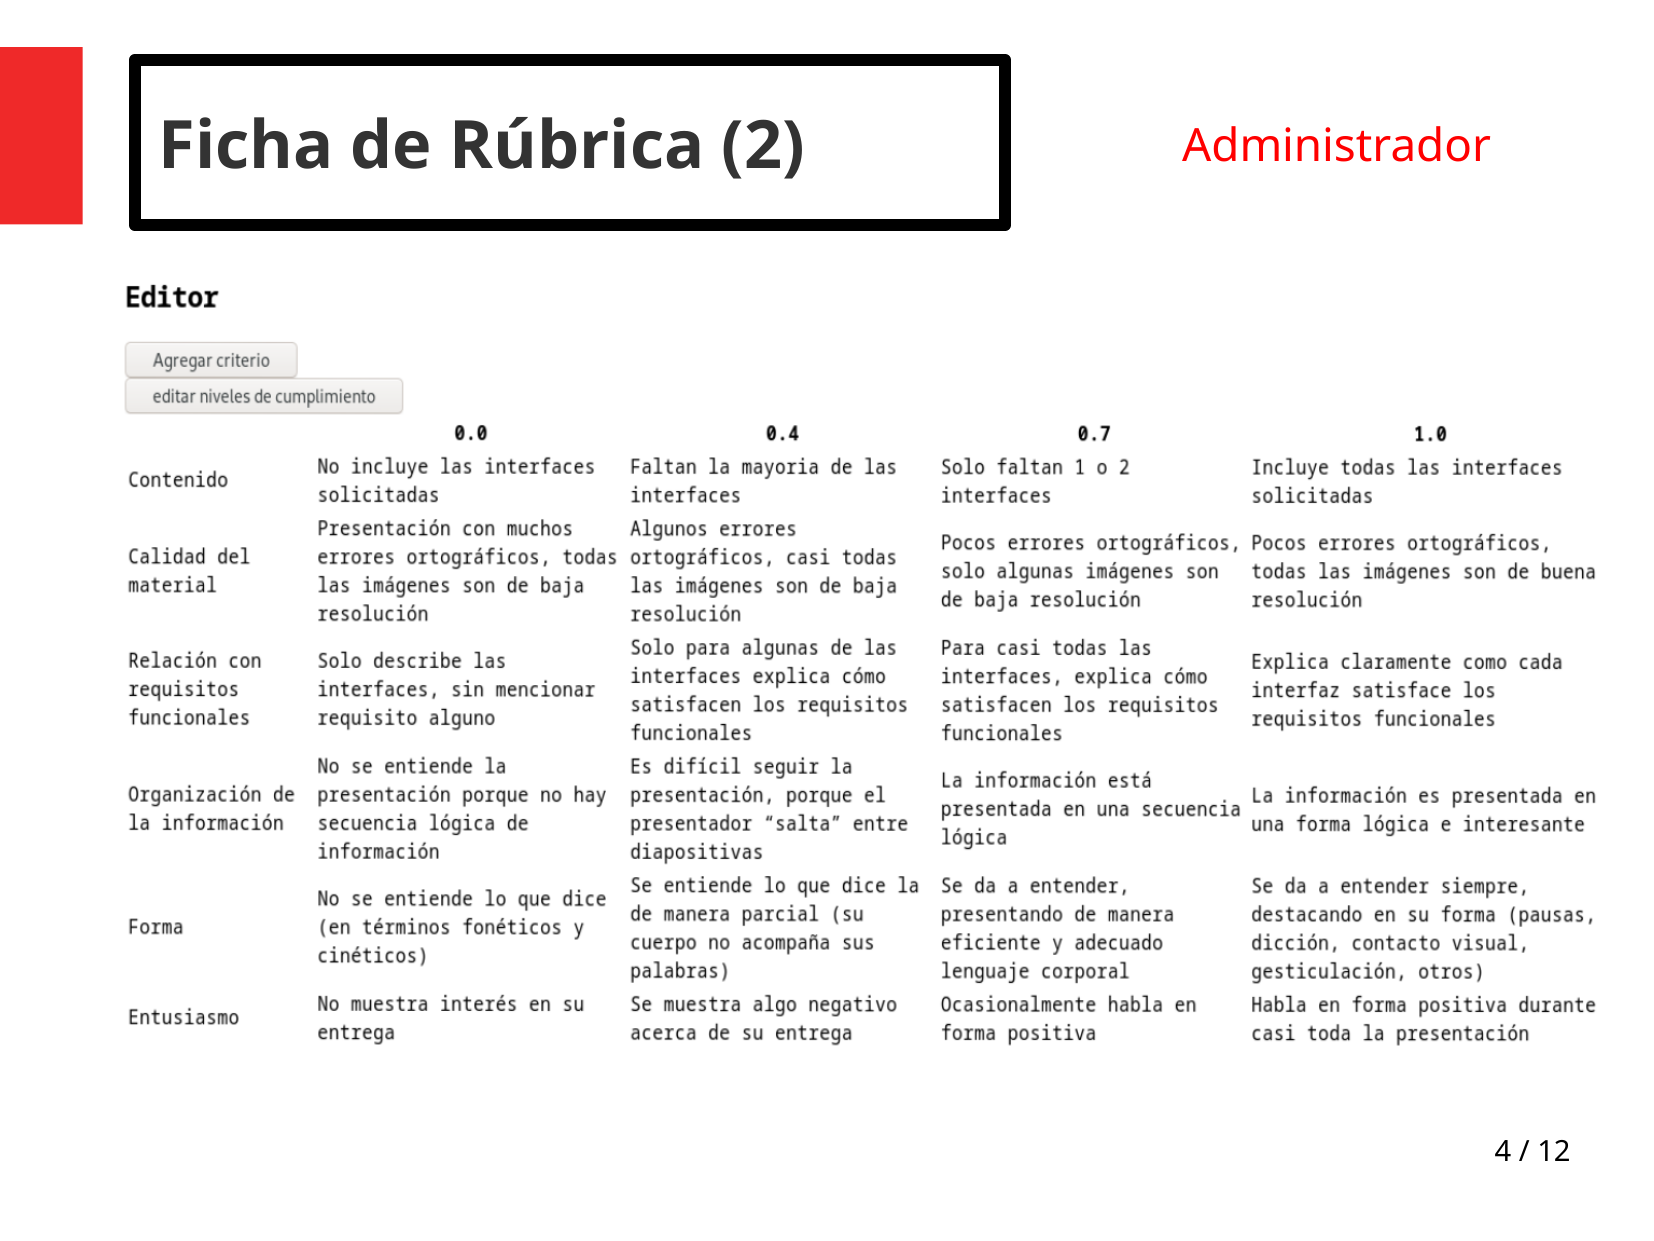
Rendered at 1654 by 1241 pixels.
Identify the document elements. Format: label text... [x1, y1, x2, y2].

text_box Administrador [1089, 105, 1597, 274]
title Ficha de Rúbrica (2) [135, 60, 1006, 226]
picture [120, 272, 1609, 1052]
